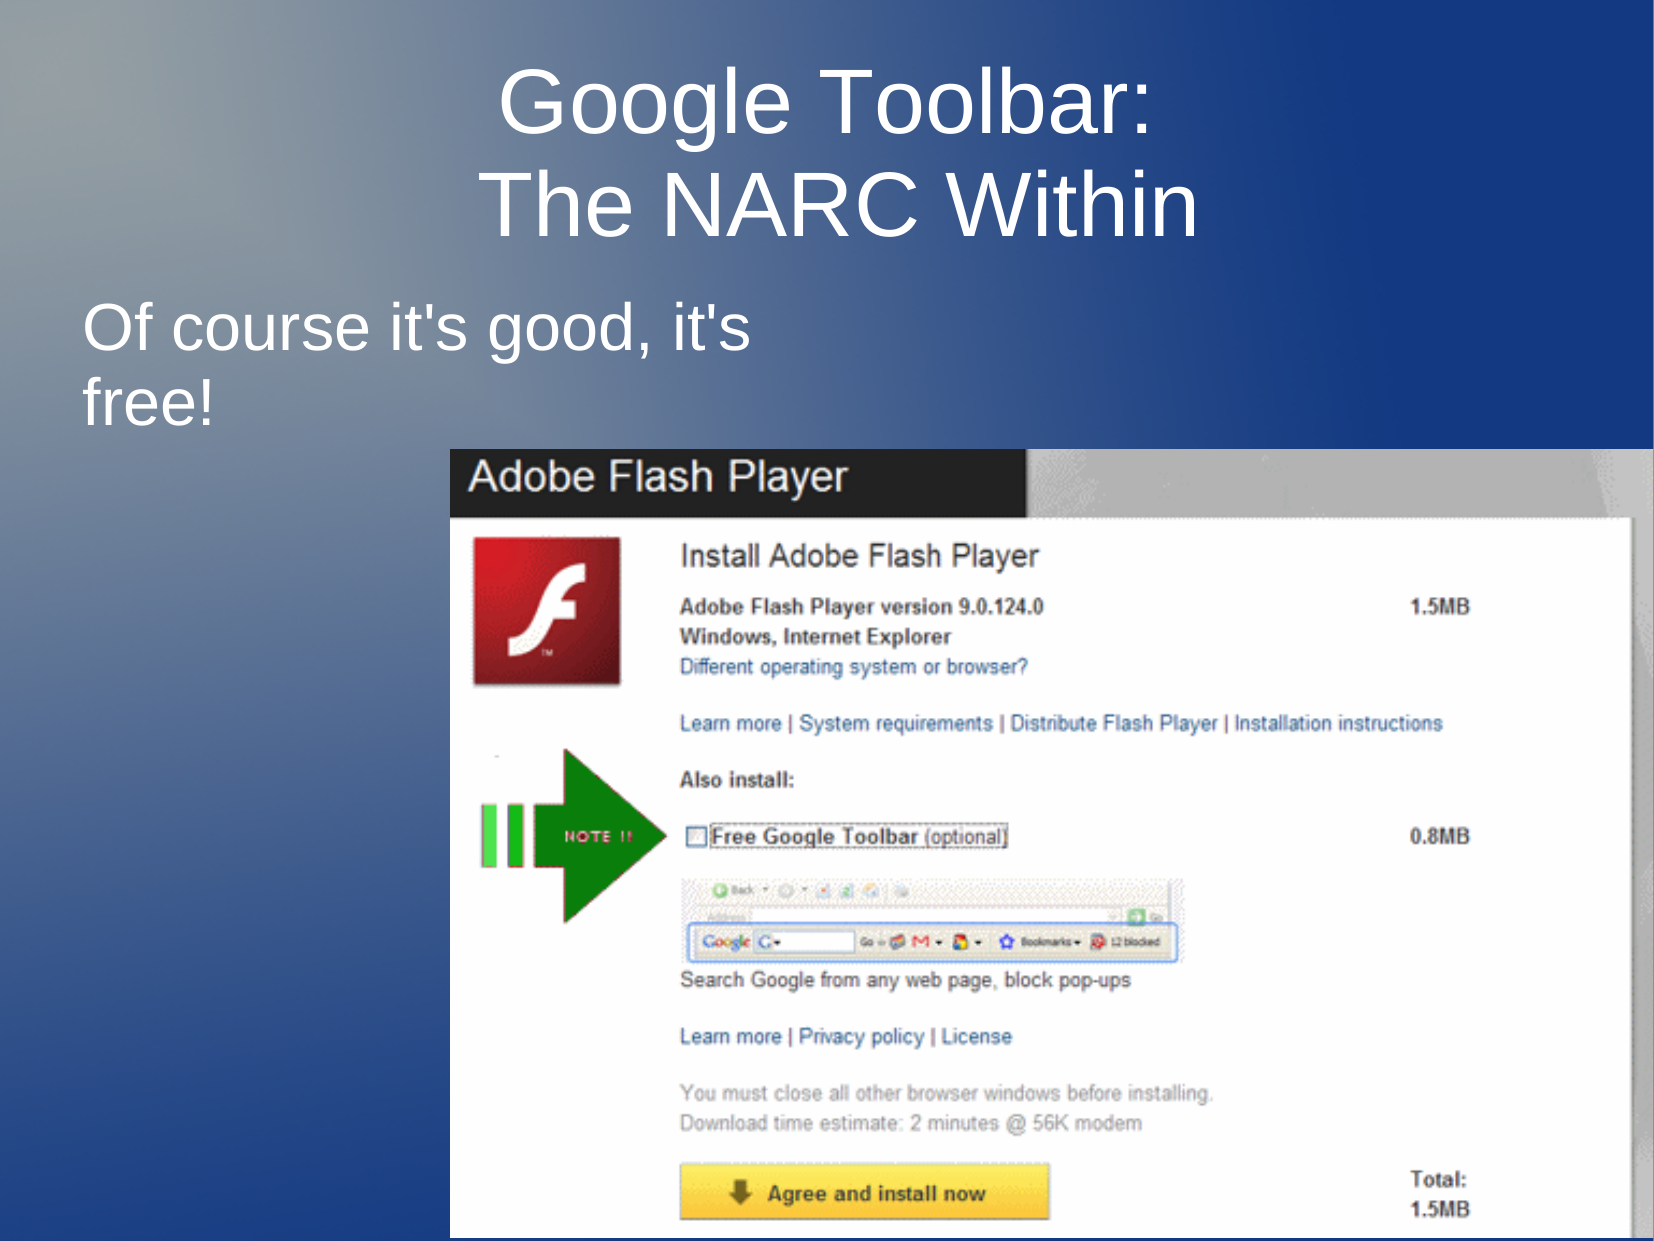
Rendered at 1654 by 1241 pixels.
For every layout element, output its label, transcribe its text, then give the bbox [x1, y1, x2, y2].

picture [0, 0, 1654, 1241]
title Google Toolbar: The NARC Within [82, 50, 1571, 256]
list Of course it's good, it's free! [82, 290, 809, 1109]
